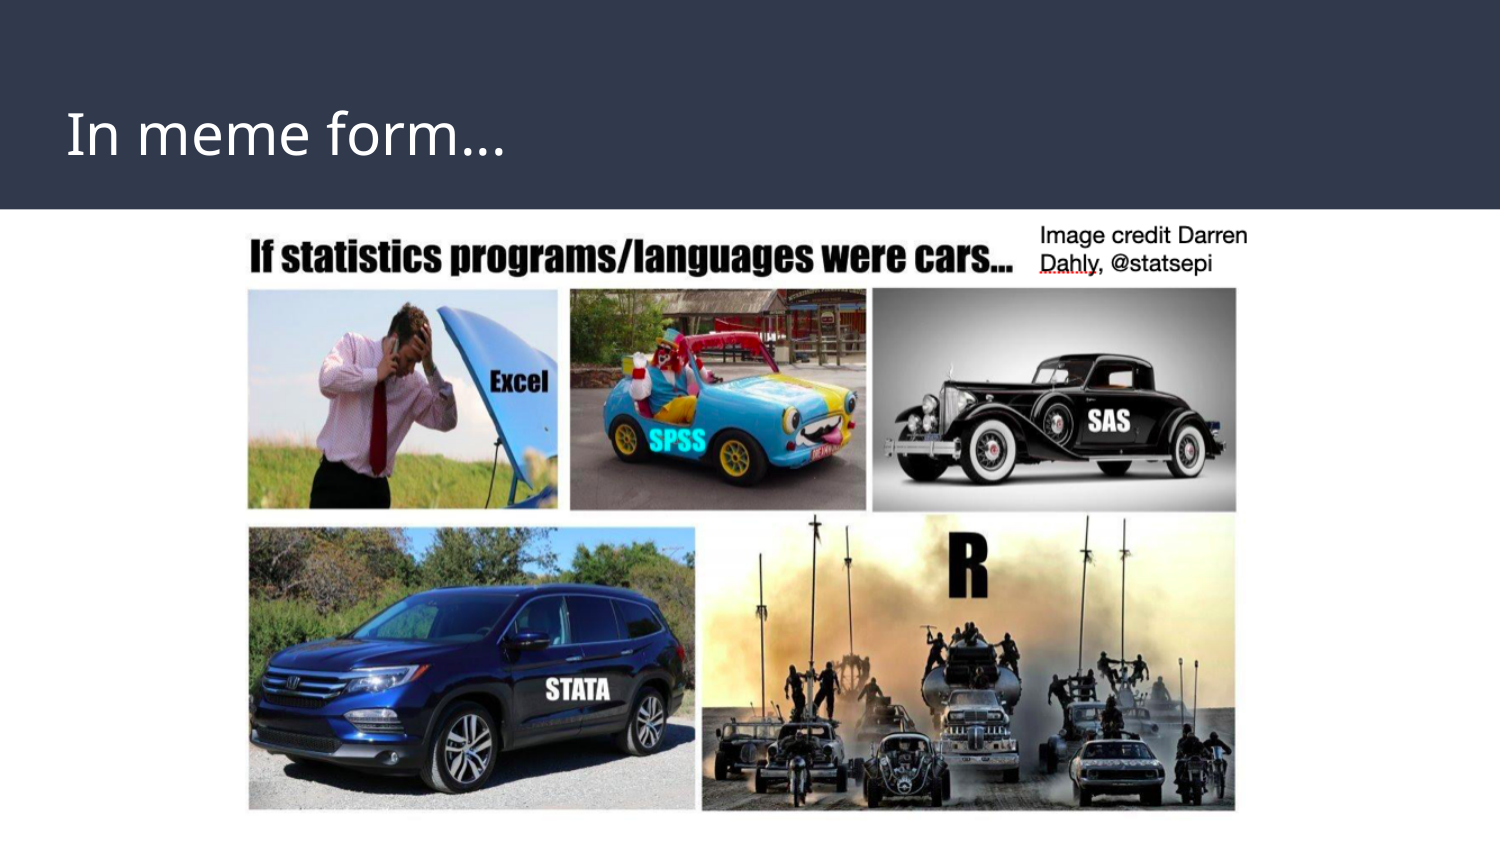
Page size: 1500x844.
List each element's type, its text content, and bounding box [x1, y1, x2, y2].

picture [233, 214, 1267, 824]
title In meme form... [51, 82, 1449, 185]
